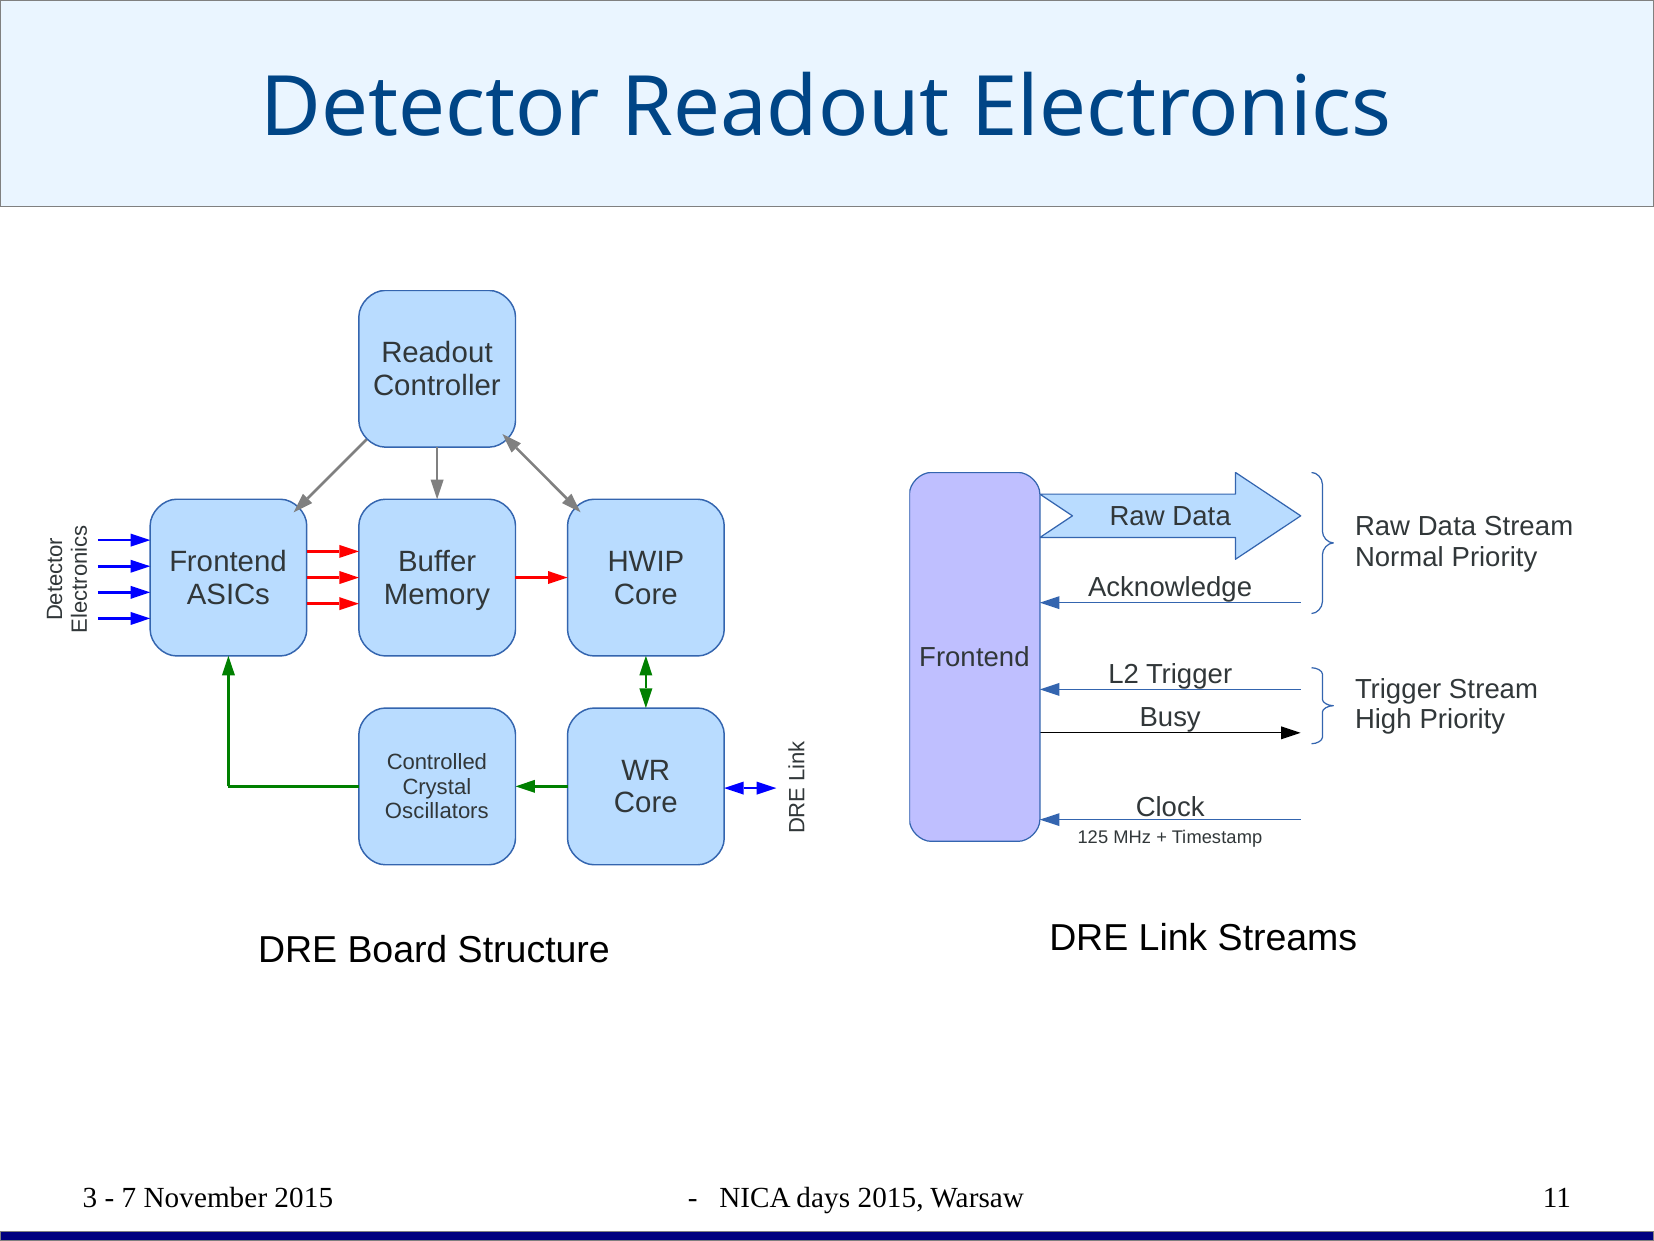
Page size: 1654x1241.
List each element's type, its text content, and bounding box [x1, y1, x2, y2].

title Detector Readout Electronics [82, 29, 1571, 178]
text_box DRE Board Structure [243, 921, 626, 979]
picture [35, 290, 816, 867]
picture [909, 472, 1585, 848]
text_box DRE Link Streams [1034, 909, 1373, 967]
